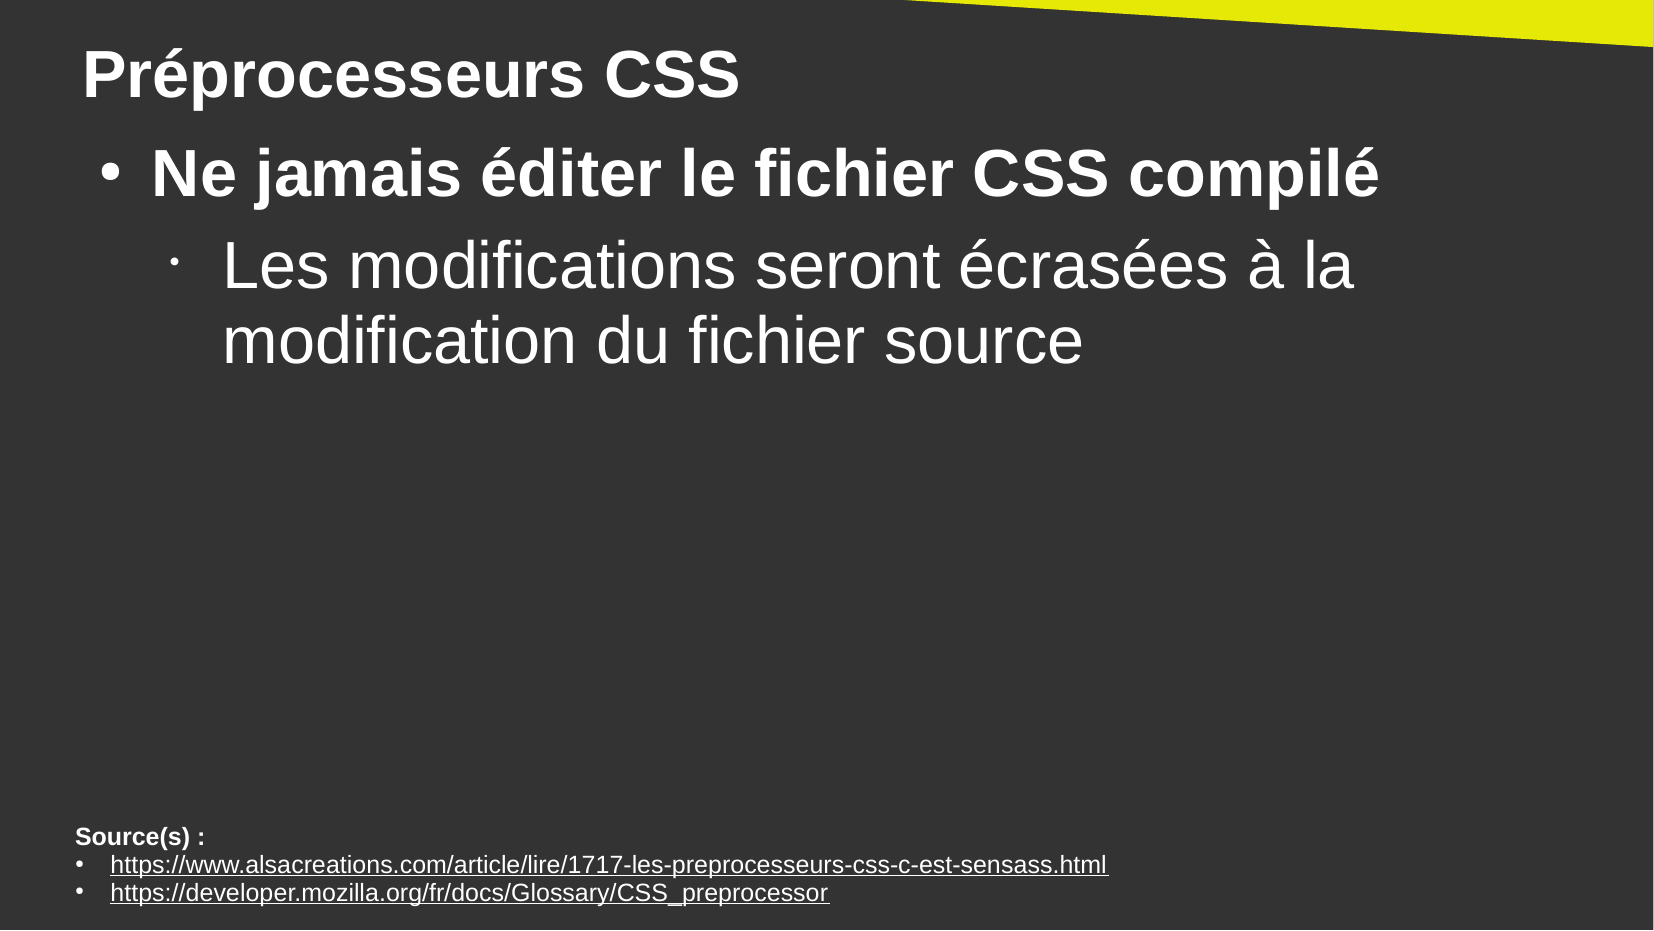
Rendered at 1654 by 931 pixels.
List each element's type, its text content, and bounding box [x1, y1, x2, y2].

text_box Source(s) : https://www.alsacreations.com/article/lire/1717-les-preprocesseurs-css-c-est-sensass.html https://developer.mozilla.org/fr/docs/Glossary/CSS_preprocessor [60, 815, 1546, 929]
text_box [904, 0, 1654, 48]
list Ne jamais éditer le fichier CSS compilé Les modifications seront écrasées à la modification du fichier source [80, 135, 1620, 591]
title Préprocesseurs CSS [82, 37, 1571, 114]
